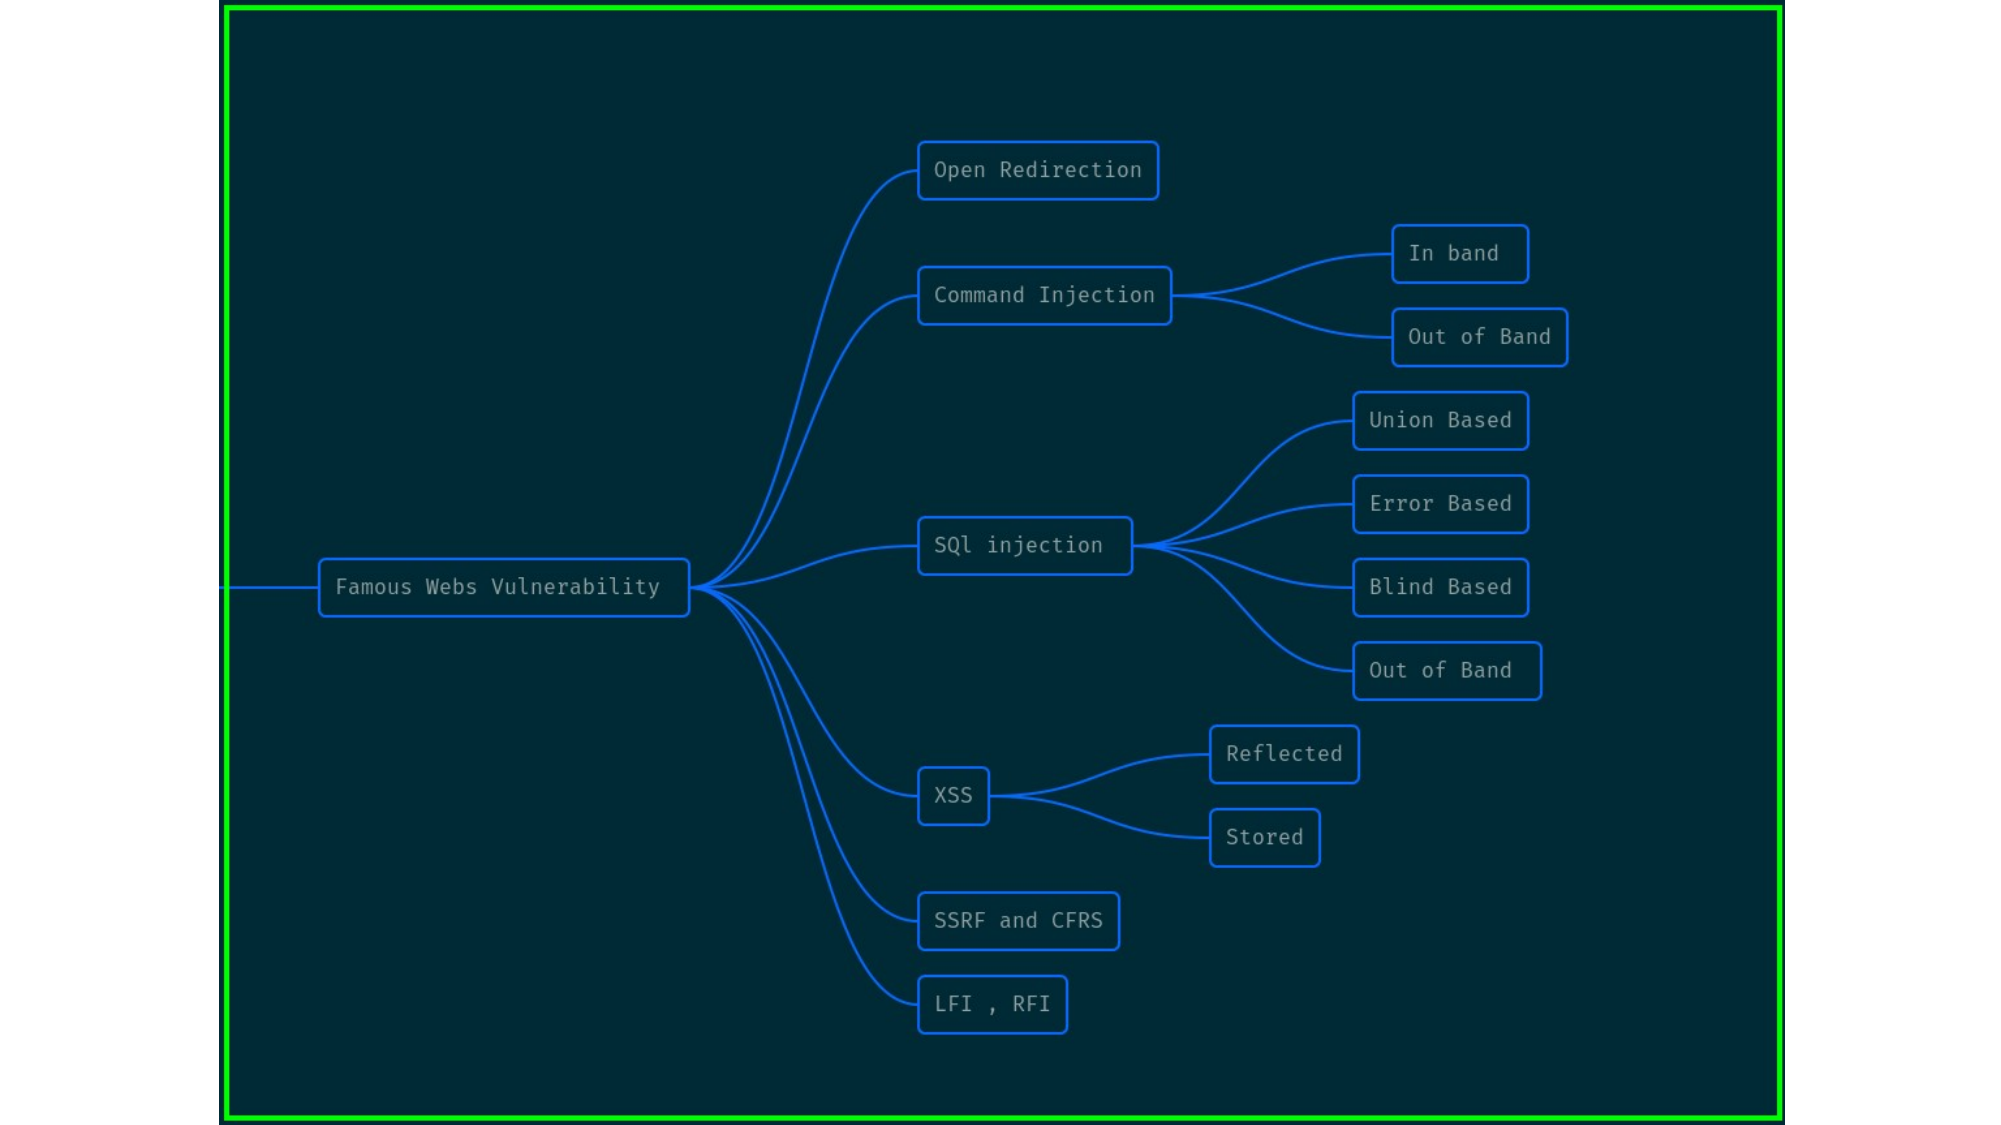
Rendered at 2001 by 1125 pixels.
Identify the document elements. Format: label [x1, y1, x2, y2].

picture [219, 0, 1783, 1125]
